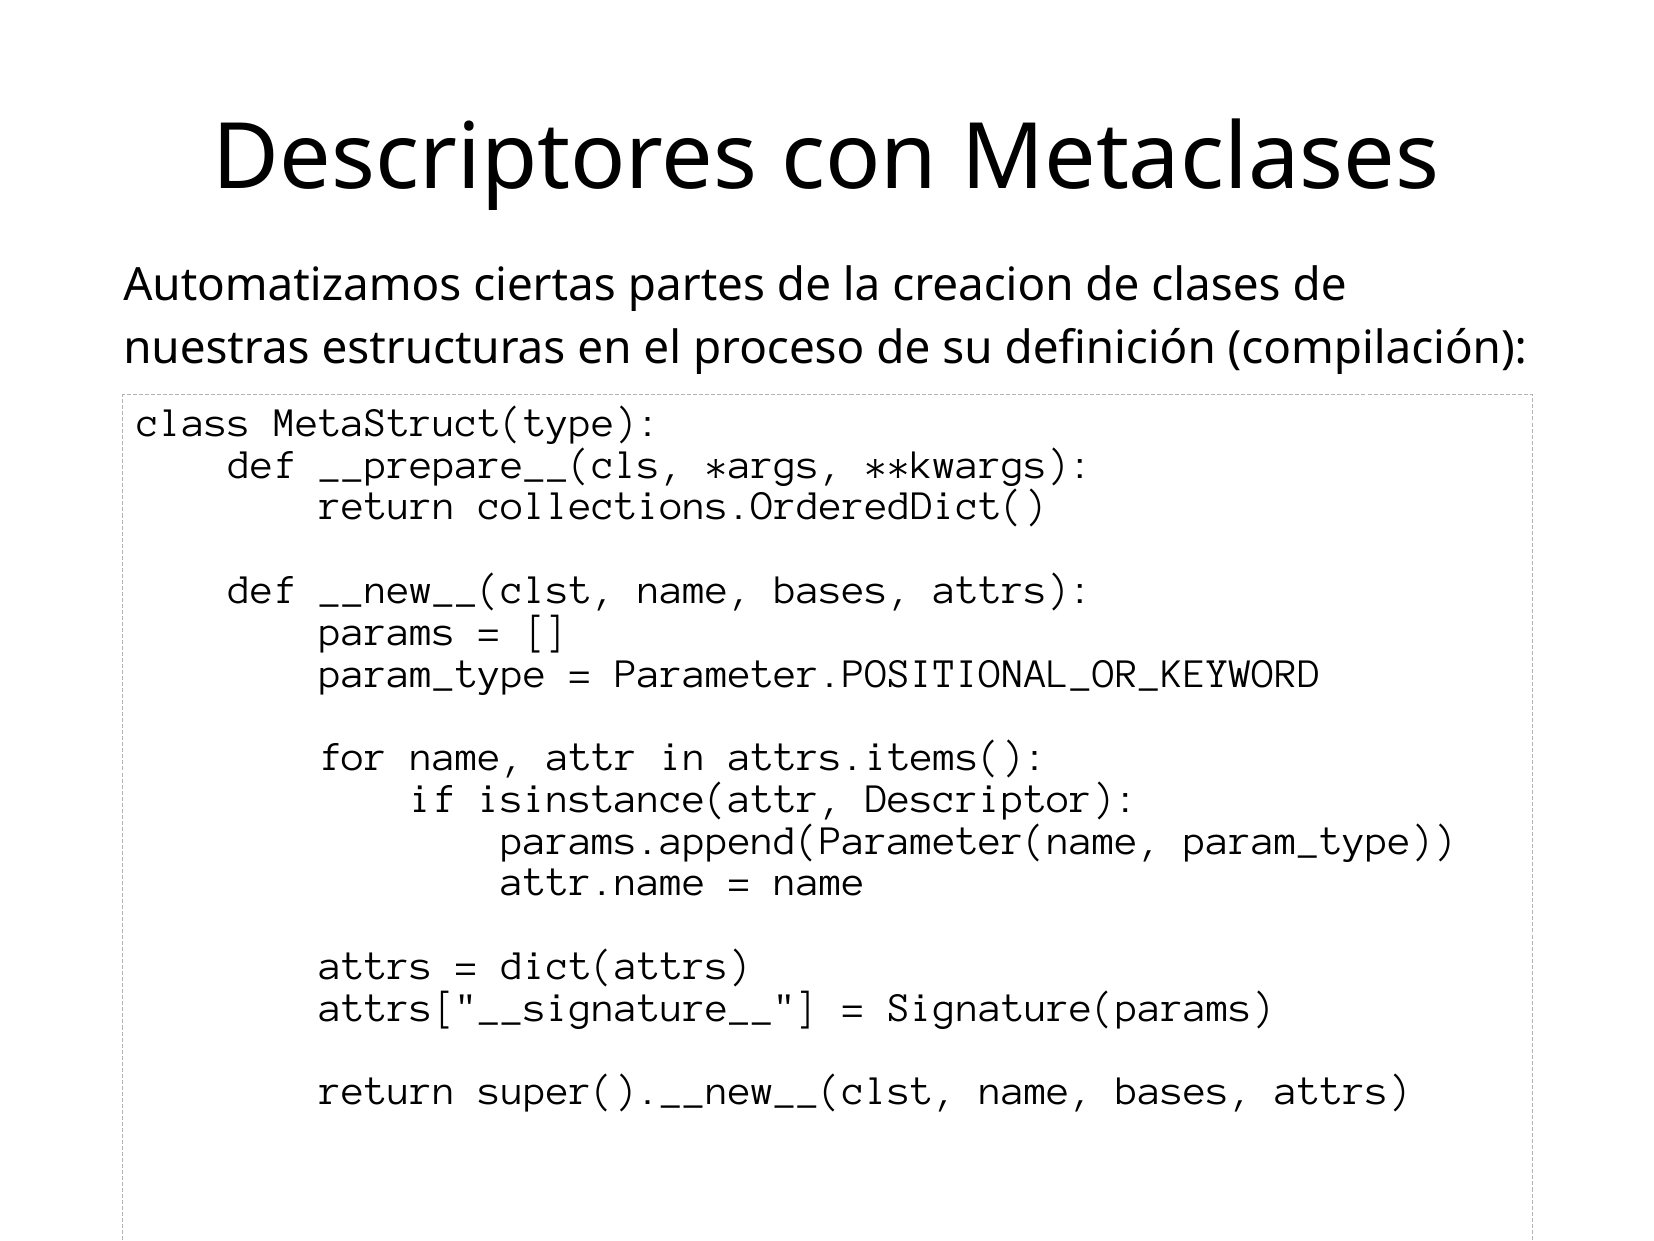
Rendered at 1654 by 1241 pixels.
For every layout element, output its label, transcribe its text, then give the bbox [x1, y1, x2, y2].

text_box Automatizamos ciertas partes de la creacion de clases de nuestras estructuras en el proceso de su definición (compilación): [108, 244, 1546, 381]
title Descriptores con Metaclases [82, 49, 1571, 257]
text_box class MetaStruct(type): def __prepare__(cls, *args, **kwargs): return collections.OrderedDict() def __new__(clst, name, bases, attrs): params = [] param_type = Parameter.POSITIONAL_OR_KEYWORD for name, attr in attrs.items(): if isinstance(attr, Descriptor): params.append(Parameter(name, param_type)) attr.name = name attrs = dict(attrs) attrs["__signature__"] = Signature(params) return super().__new__(clst, name, bases, attrs) [122, 394, 1533, 1120]
